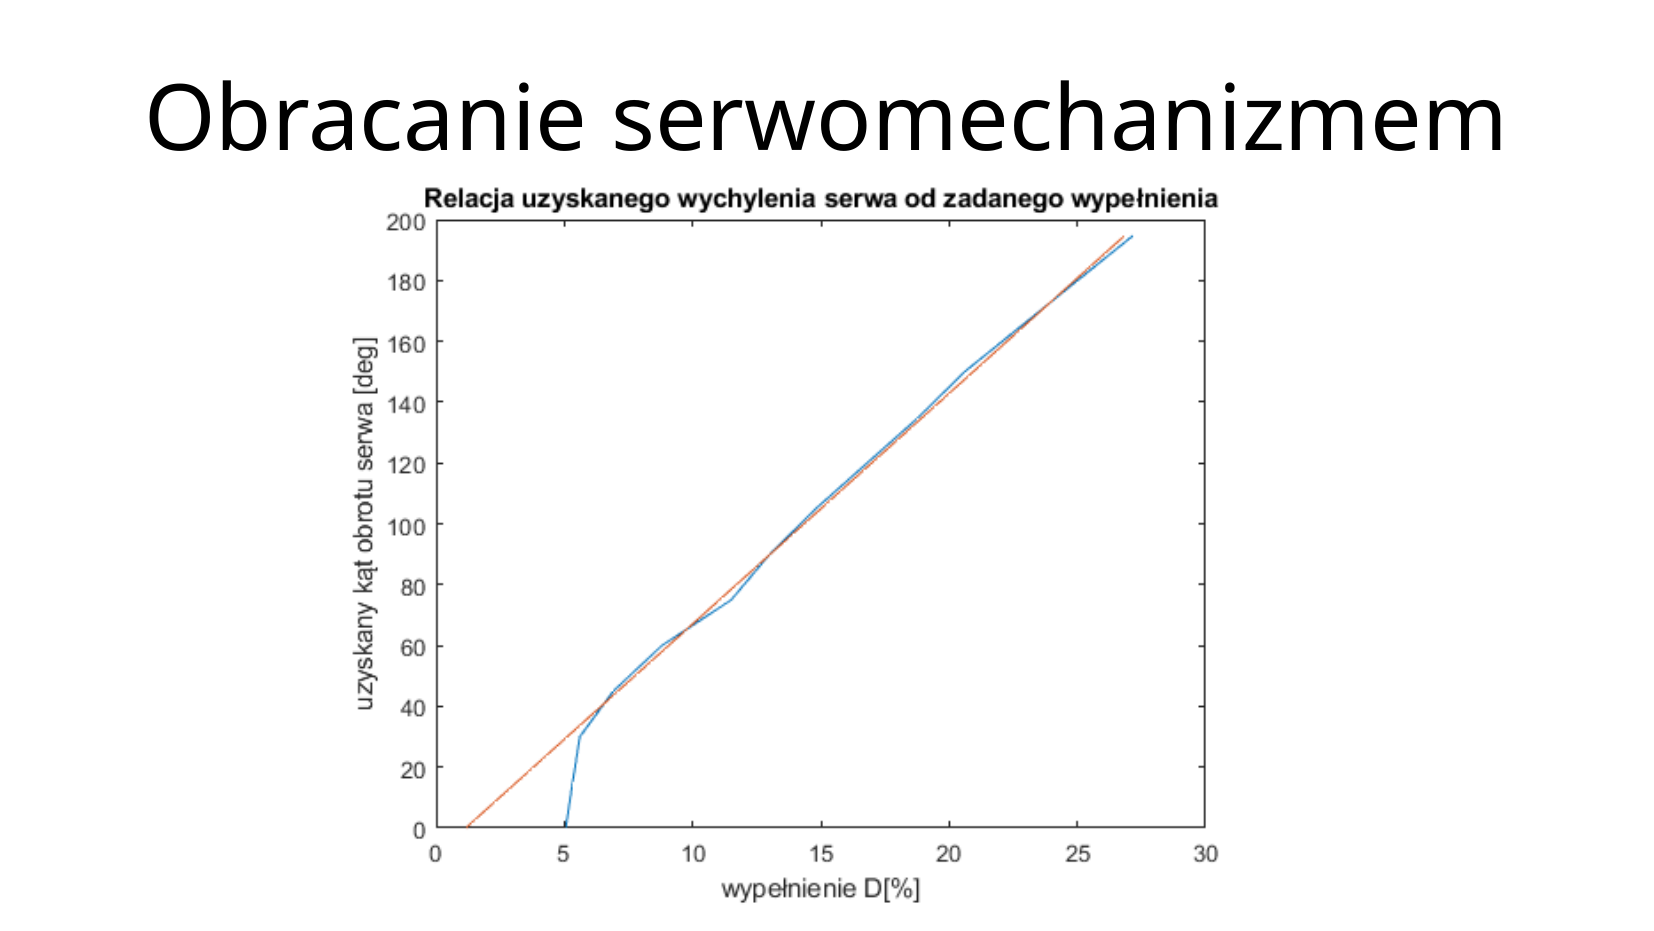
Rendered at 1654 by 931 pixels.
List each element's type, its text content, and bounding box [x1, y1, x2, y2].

picture [307, 165, 1300, 910]
title Obracanie serwomechanizmem [82, 37, 1571, 193]
